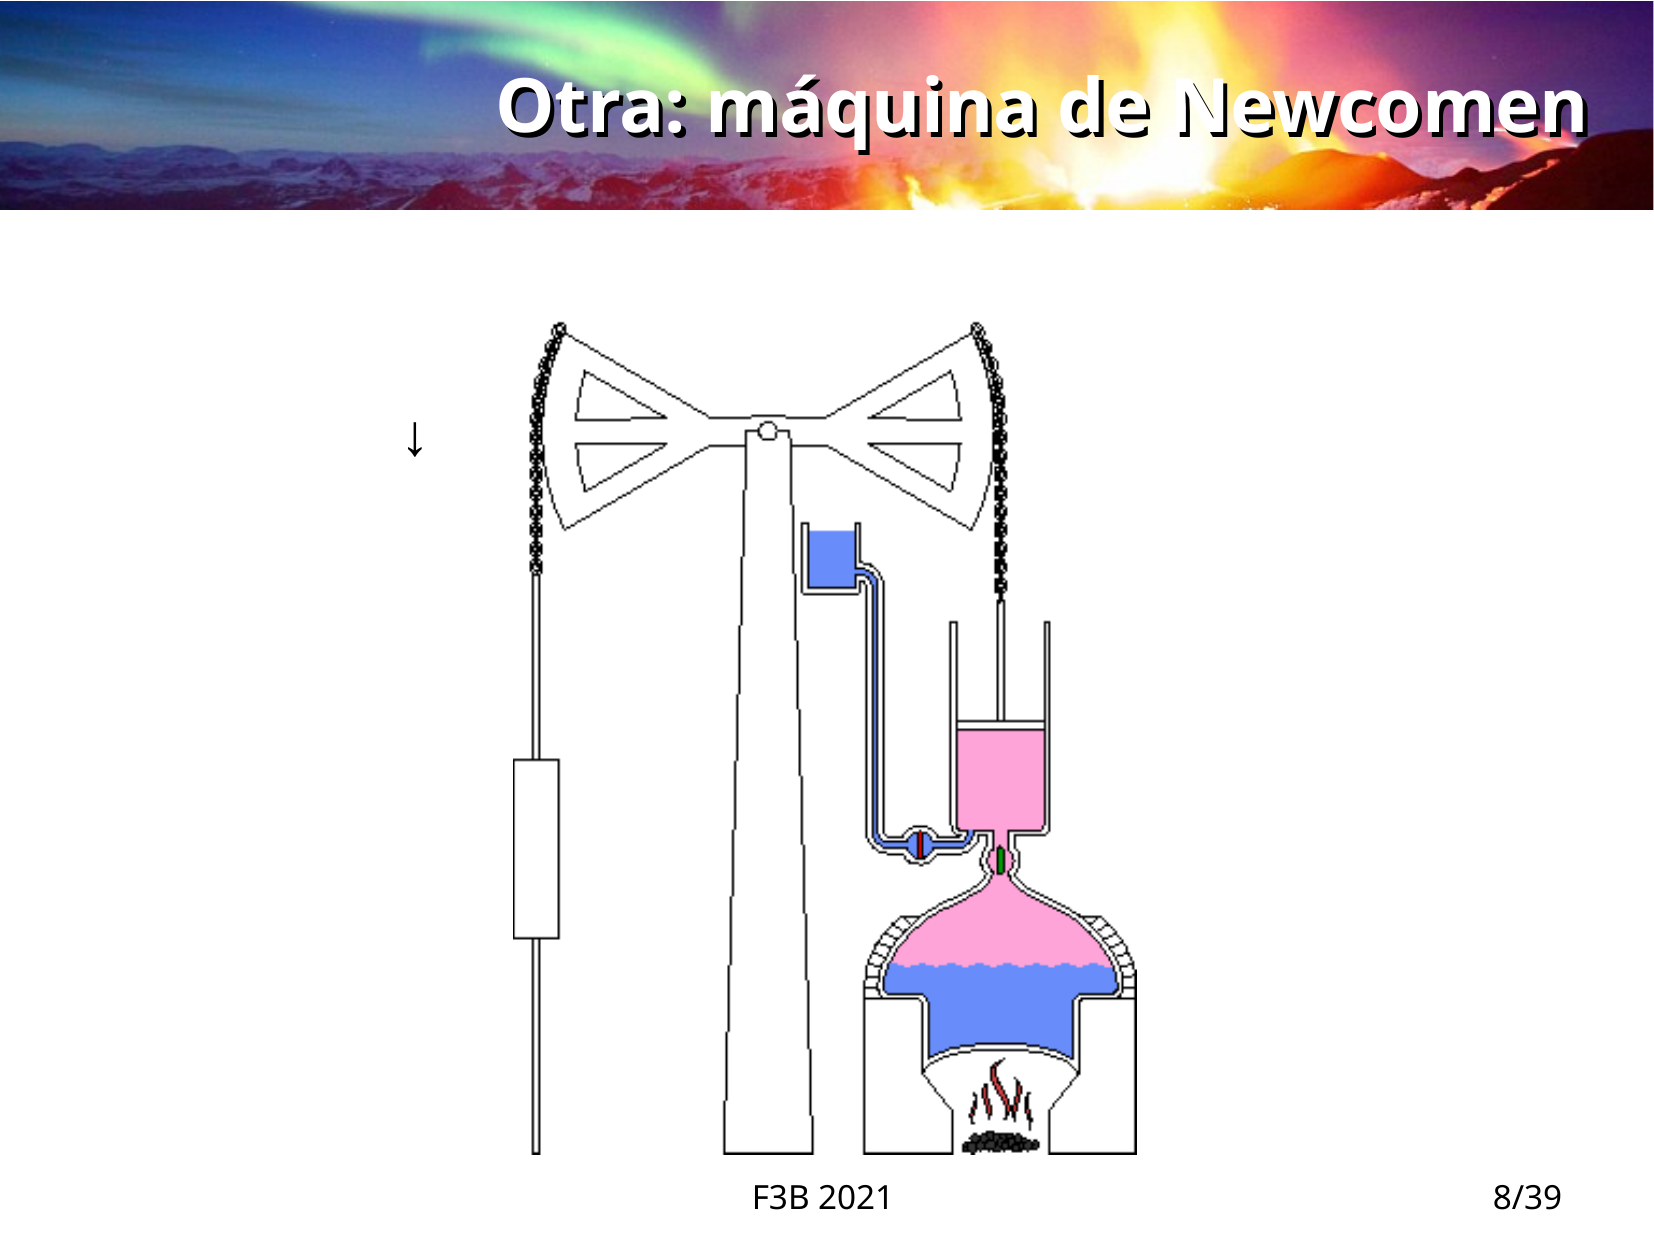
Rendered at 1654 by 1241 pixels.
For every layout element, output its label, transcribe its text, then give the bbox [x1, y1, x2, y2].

picture [513, 254, 1137, 1156]
title Otra: máquina de Newcomen [45, 15, 1606, 191]
picture [0, 1, 1654, 210]
text_box ↓ [385, 389, 445, 475]
